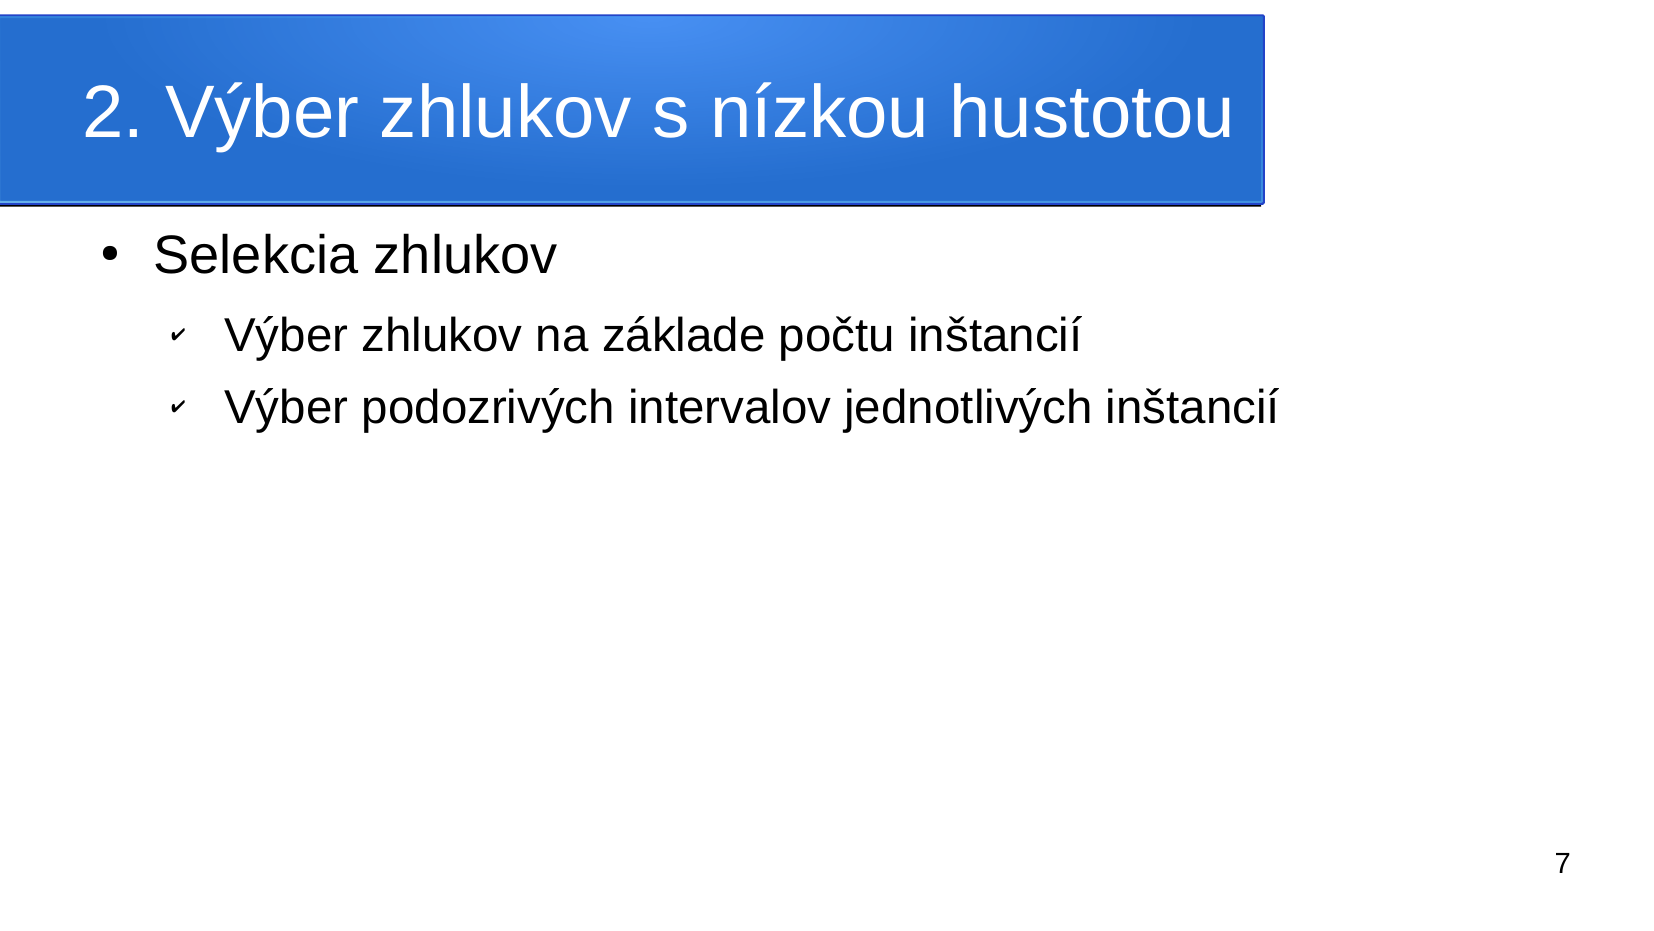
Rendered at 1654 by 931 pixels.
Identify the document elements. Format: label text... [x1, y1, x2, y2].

title 2. Výber zhlukov s nízkou hustotou [82, 29, 1291, 196]
list Selekcia zhlukov Výber zhlukov na základe počtu inštancií Výber podozrivých intervalov jednotlivých inštancií [82, 224, 1571, 764]
